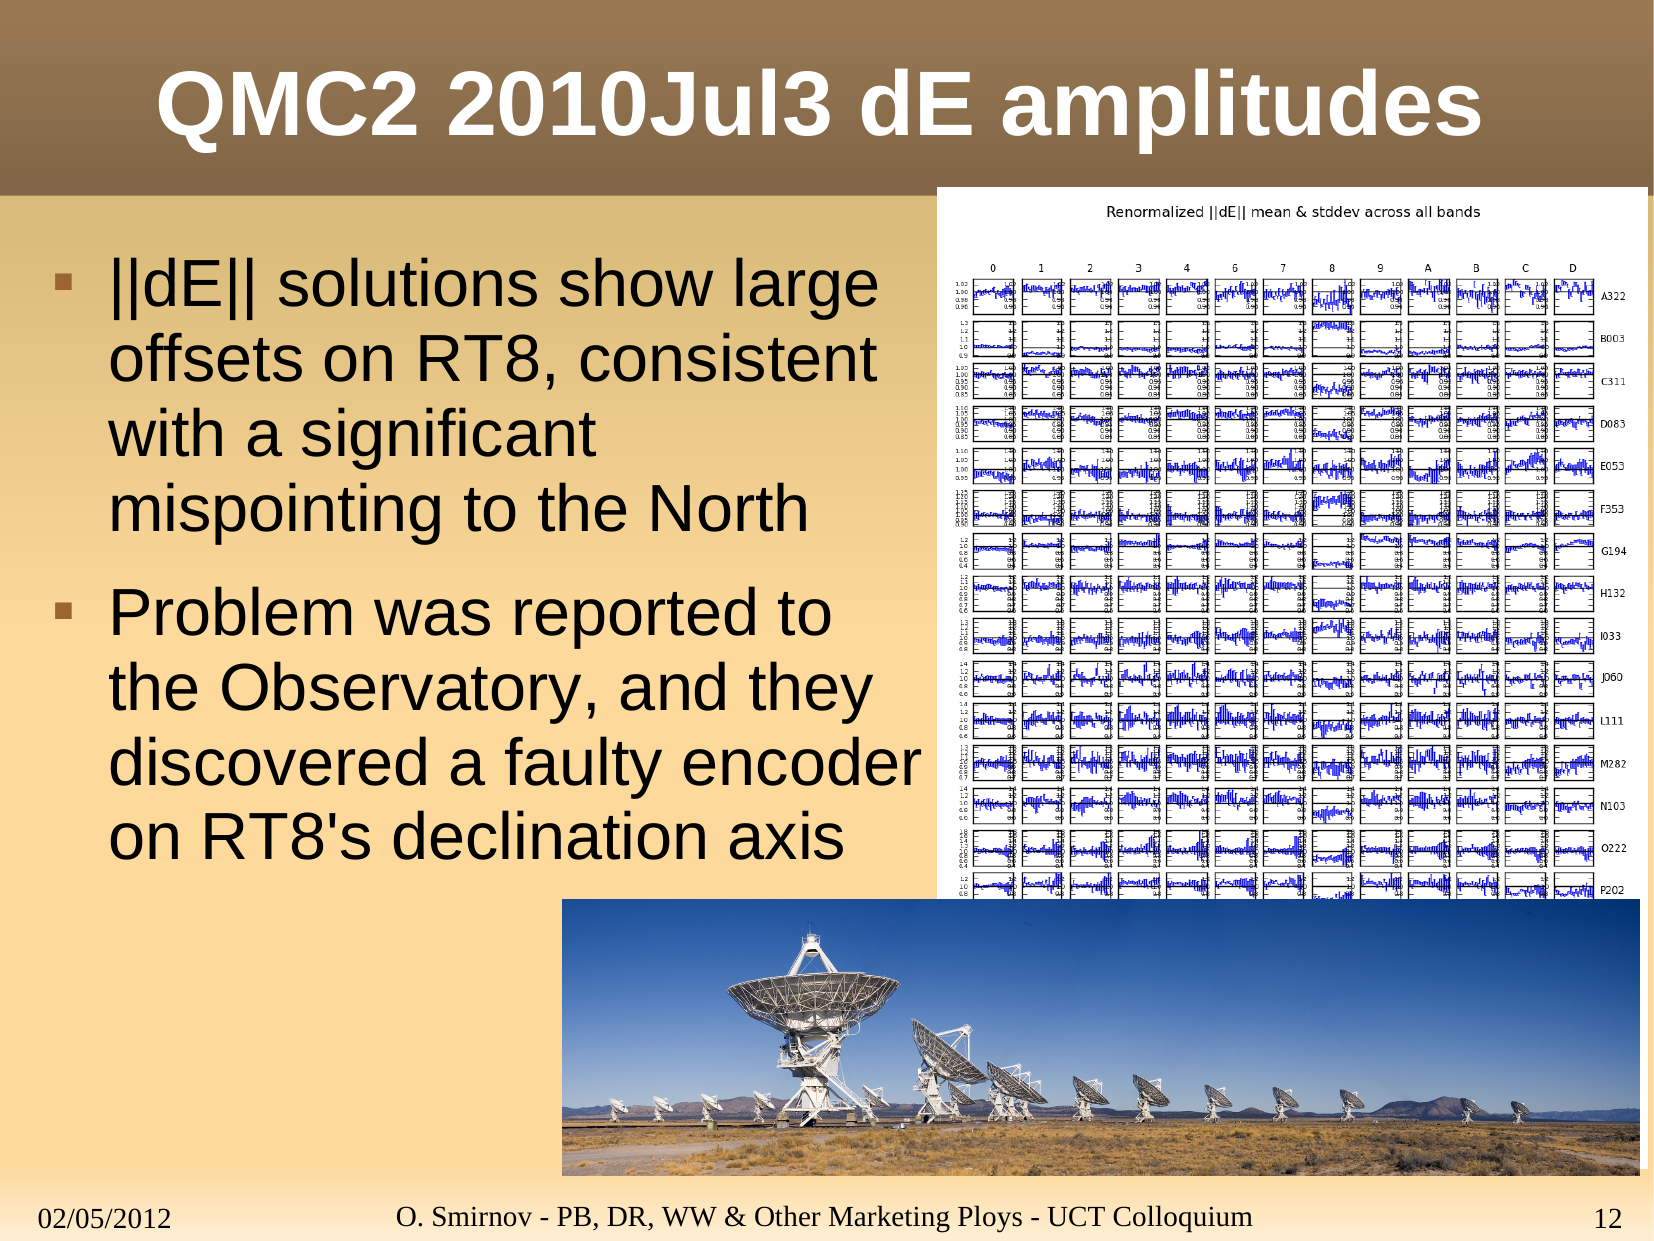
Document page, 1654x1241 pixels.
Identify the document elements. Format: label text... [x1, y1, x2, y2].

list ||dE|| solutions show large offsets on RT8, consistent with a significant mispointing to the North Problem was reported to the Observatory, and they discovered a faulty encoder on RT8's declination axis [37, 246, 937, 1051]
picture [0, 0, 1654, 1241]
title QMC2 2010Jul3 dE amplitudes [76, 7, 1565, 200]
